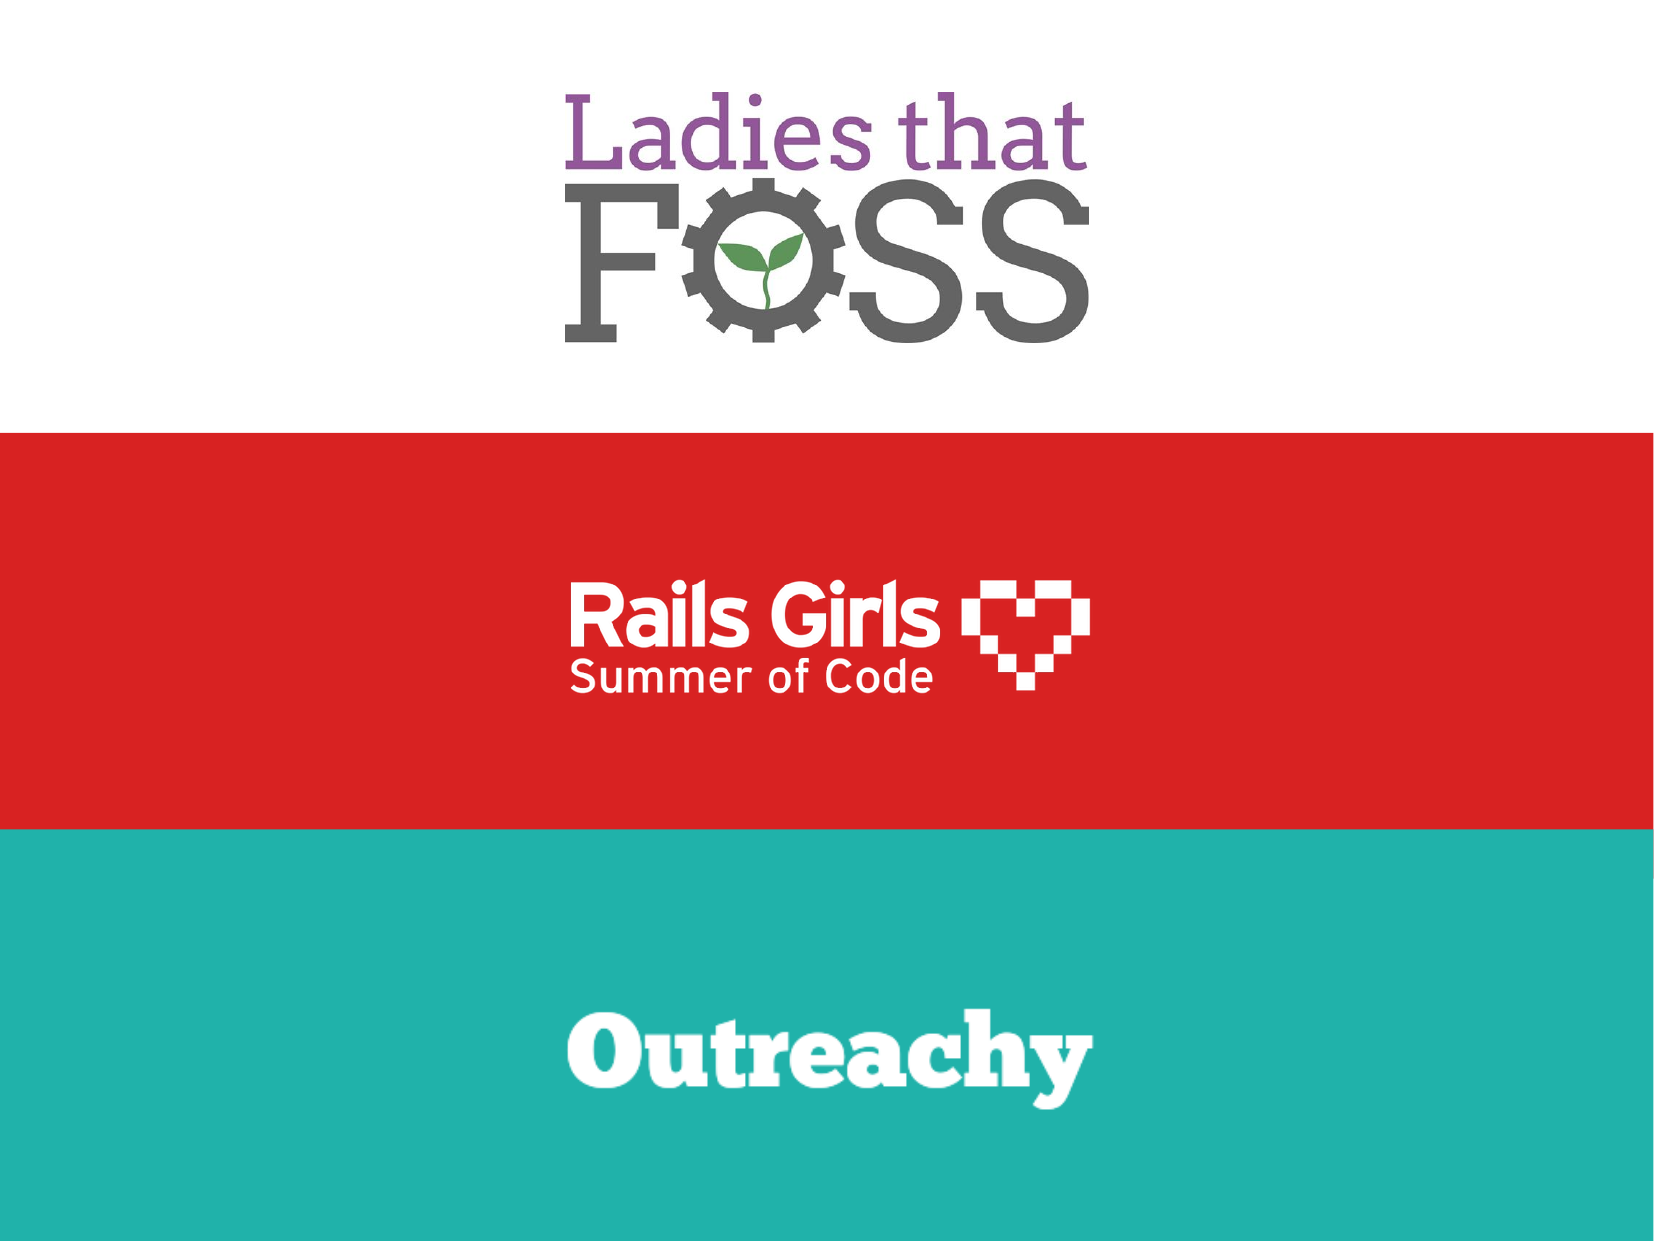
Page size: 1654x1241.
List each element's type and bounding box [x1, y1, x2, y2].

picture [528, 540, 1126, 761]
picture [565, 92, 1089, 343]
text_box [0, 432, 1654, 1241]
picture [504, 940, 1150, 1151]
